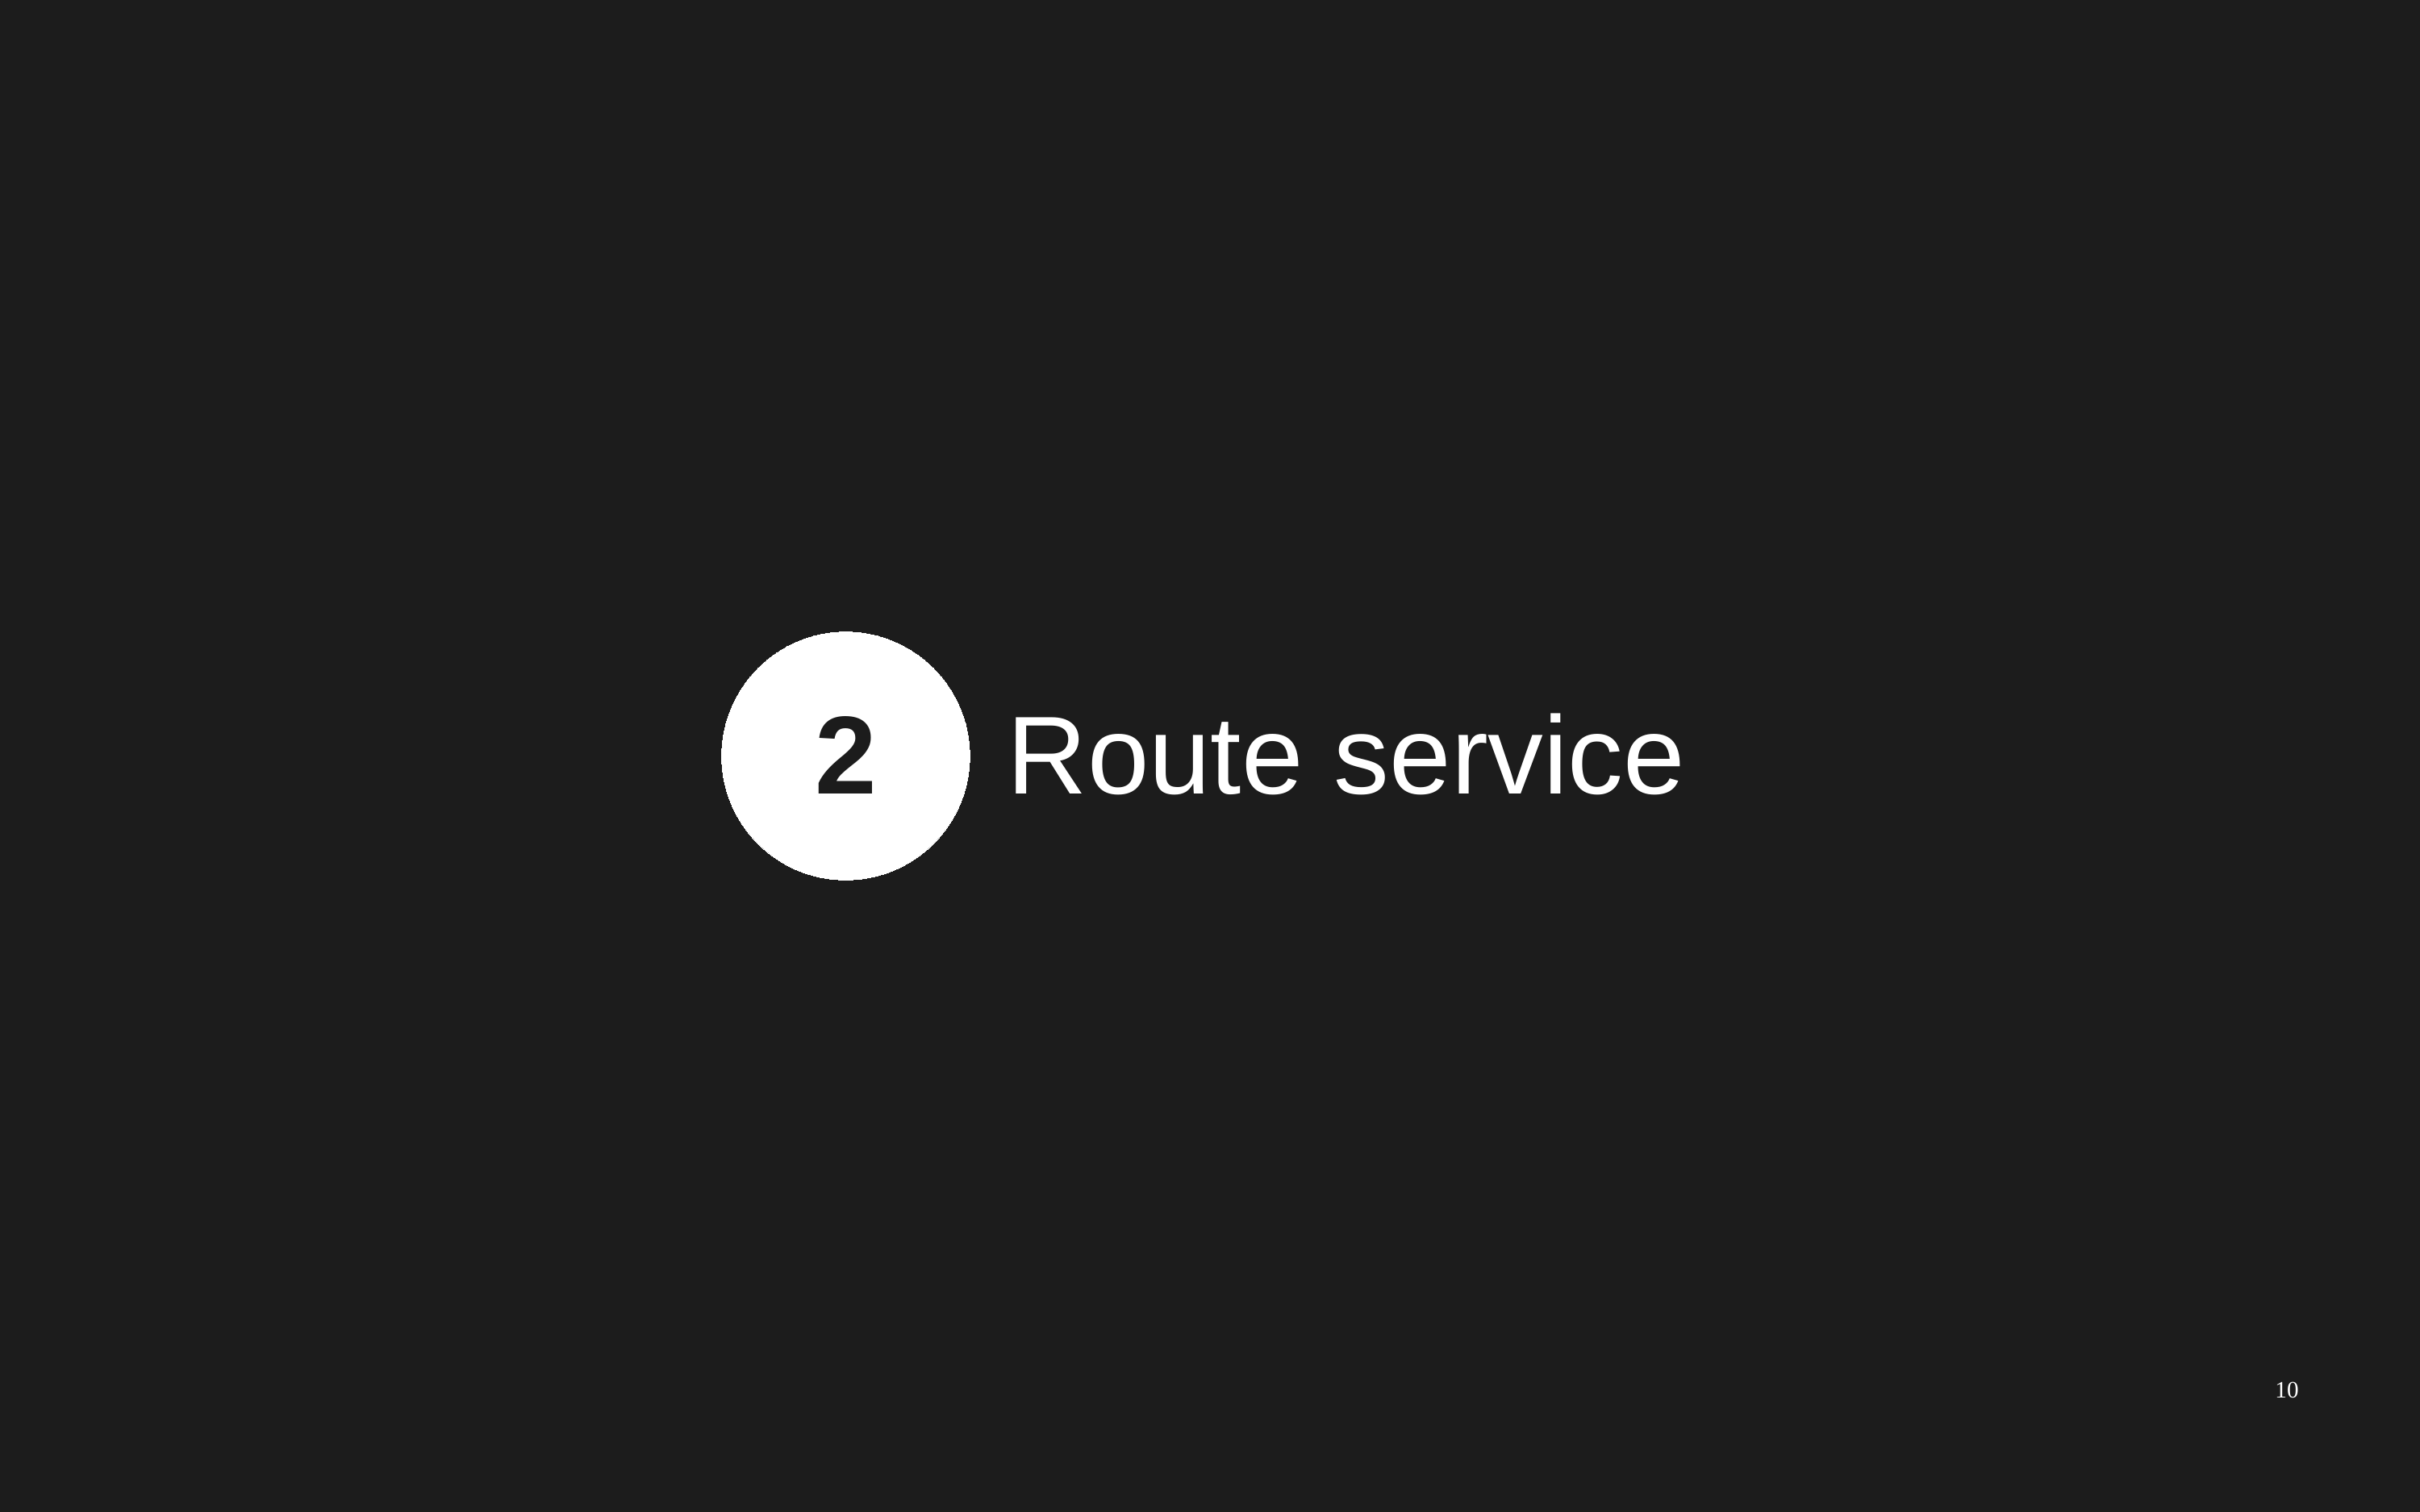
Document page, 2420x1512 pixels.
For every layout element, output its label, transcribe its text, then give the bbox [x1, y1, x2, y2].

text_box Route service [995, 661, 1699, 851]
text_box 2 [721, 631, 970, 881]
